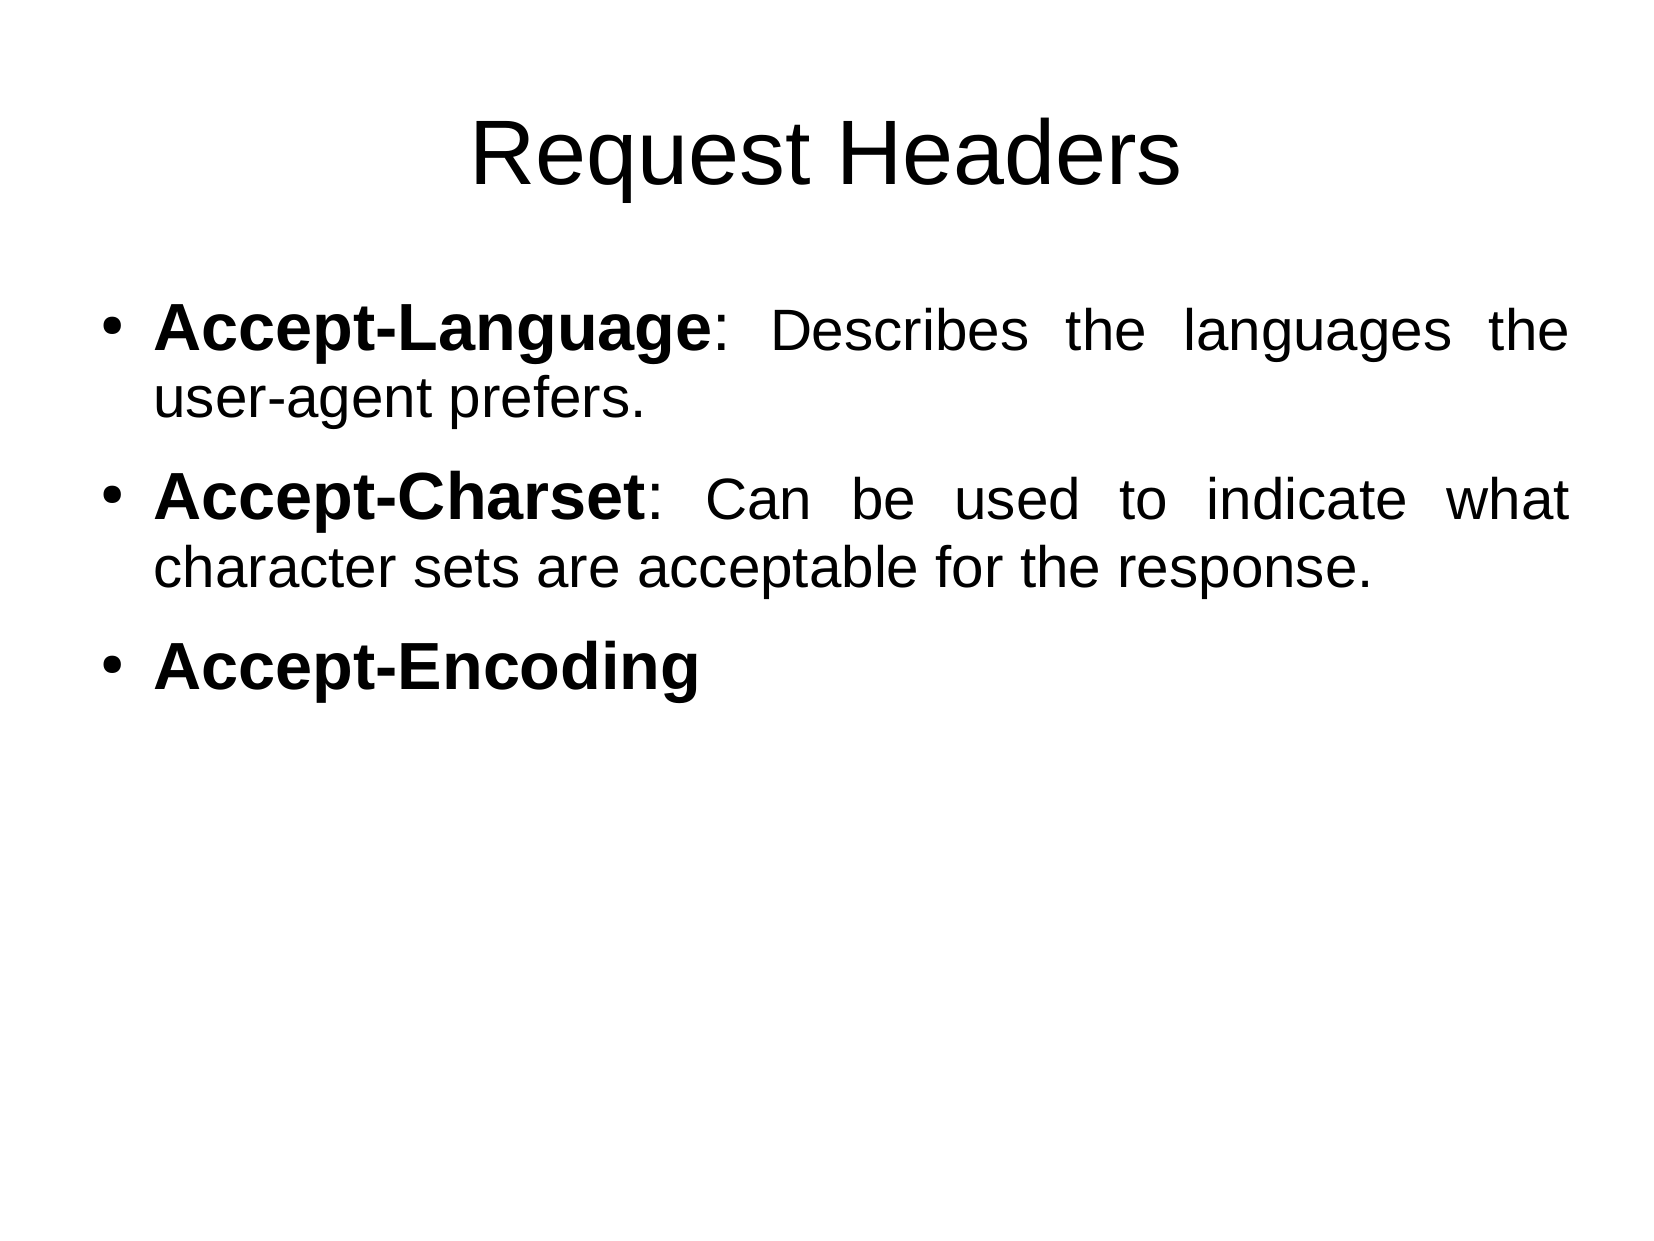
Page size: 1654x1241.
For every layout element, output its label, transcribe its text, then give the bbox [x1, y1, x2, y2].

list Accept-Language: Describes the languages the user-agent prefers. Accept-Charset: Can be used to indicate what character sets are acceptable for the response. Accept-Encoding [82, 290, 1571, 1010]
title Request Headers [82, 49, 1571, 257]
